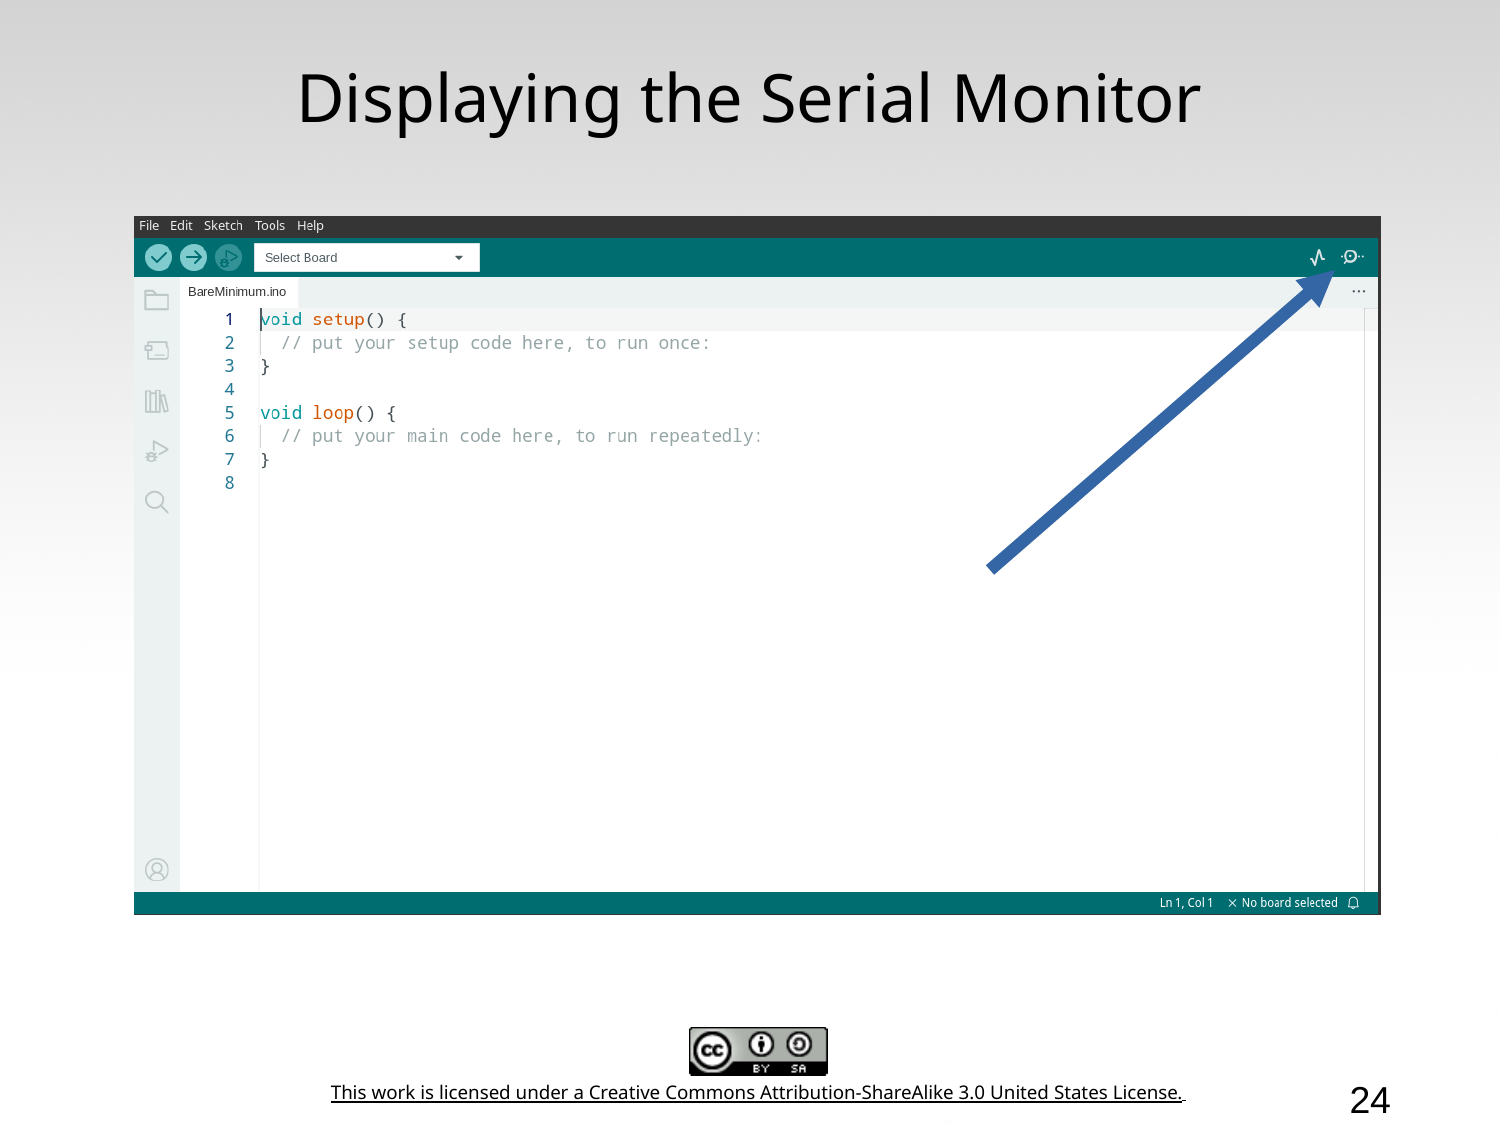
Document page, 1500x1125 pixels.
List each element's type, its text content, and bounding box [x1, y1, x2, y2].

title Displaying the Serial Monitor [112, 2, 1388, 190]
picture [0, 0, 1500, 1125]
